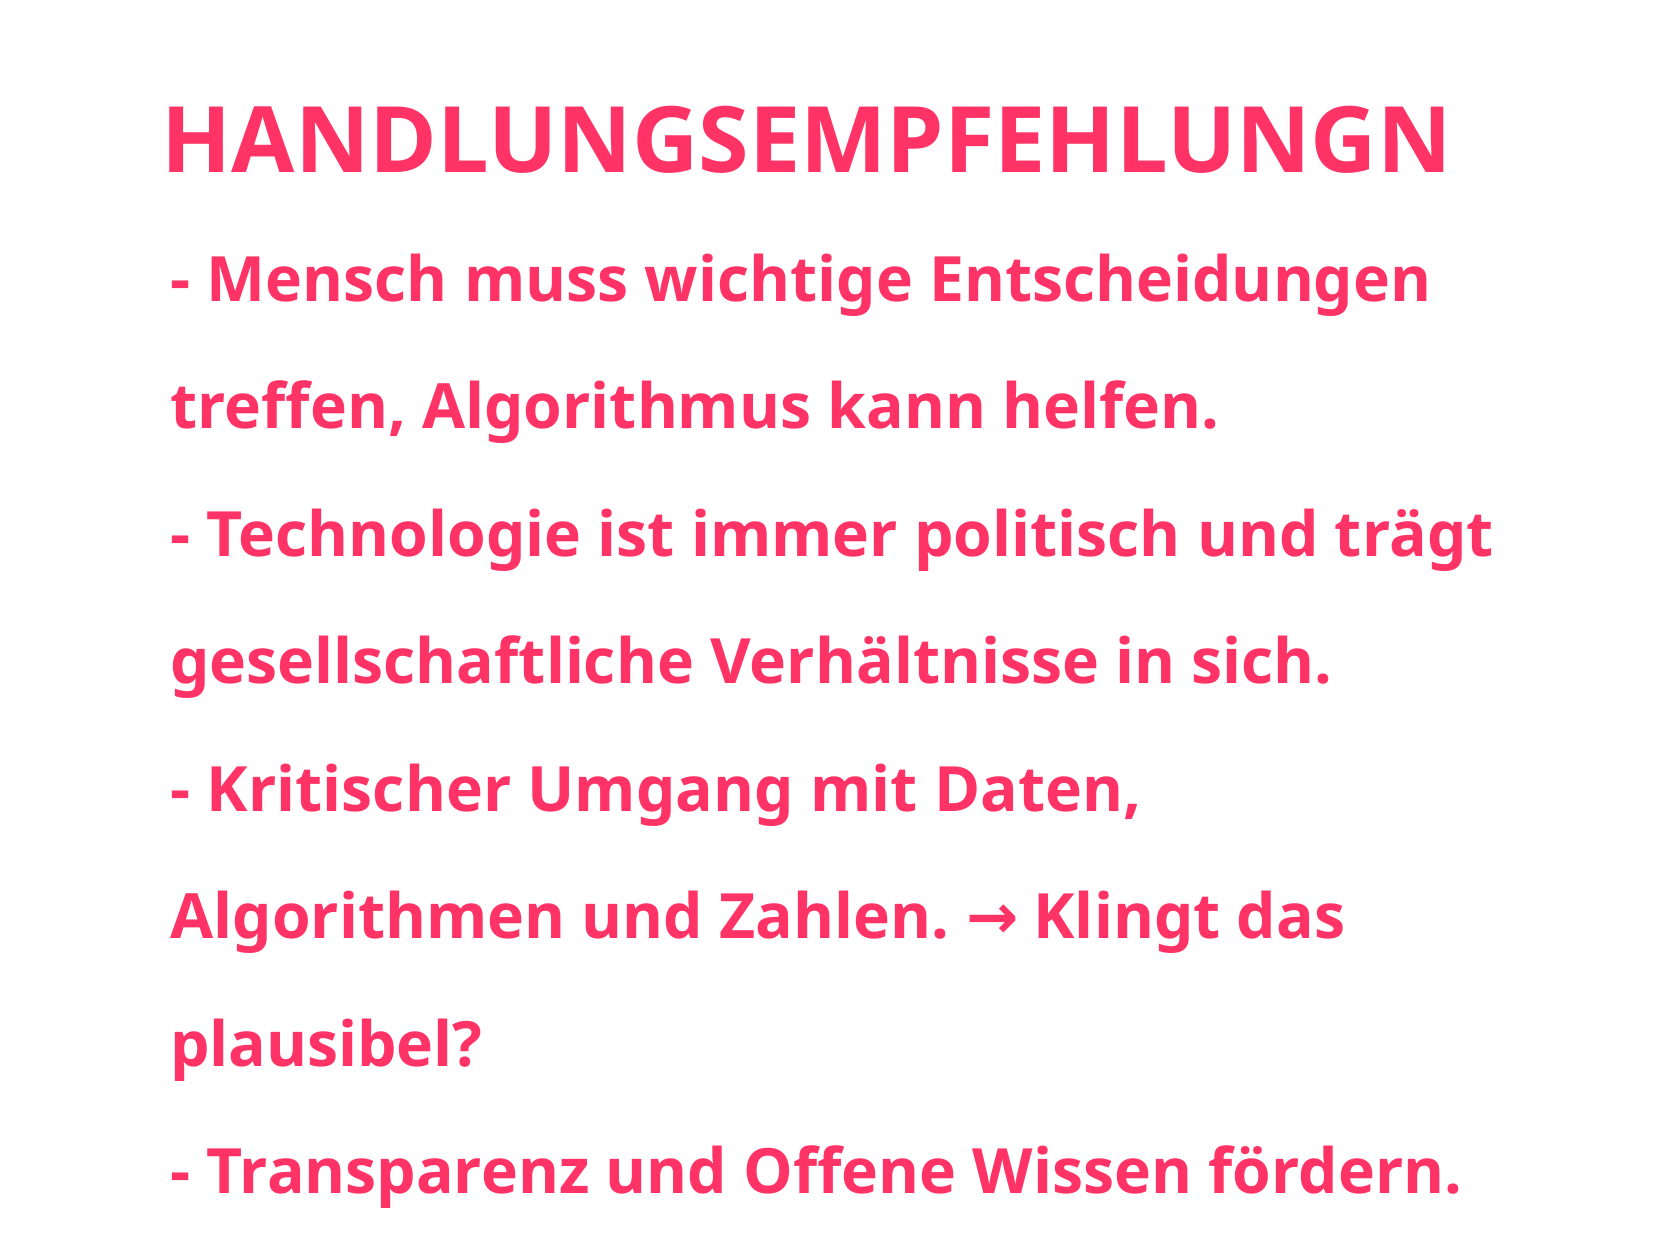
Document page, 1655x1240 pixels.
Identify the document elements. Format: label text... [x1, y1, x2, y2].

text_box HANDLUNGSEMPFEHLUNGN [132, 67, 1483, 195]
title - Mensch muss wichtige Entscheidungen treffen, Algorithmus kann helfen. - Technologie ist immer politisch und trägt gesellschaftliche Verhältnisse in sich. - Kritischer Umgang mit Daten, Algorithmen und Zahlen. → Klingt das plausibel? - Transparenz und Offene Wissen fördern. [135, 352, 1531, 1052]
